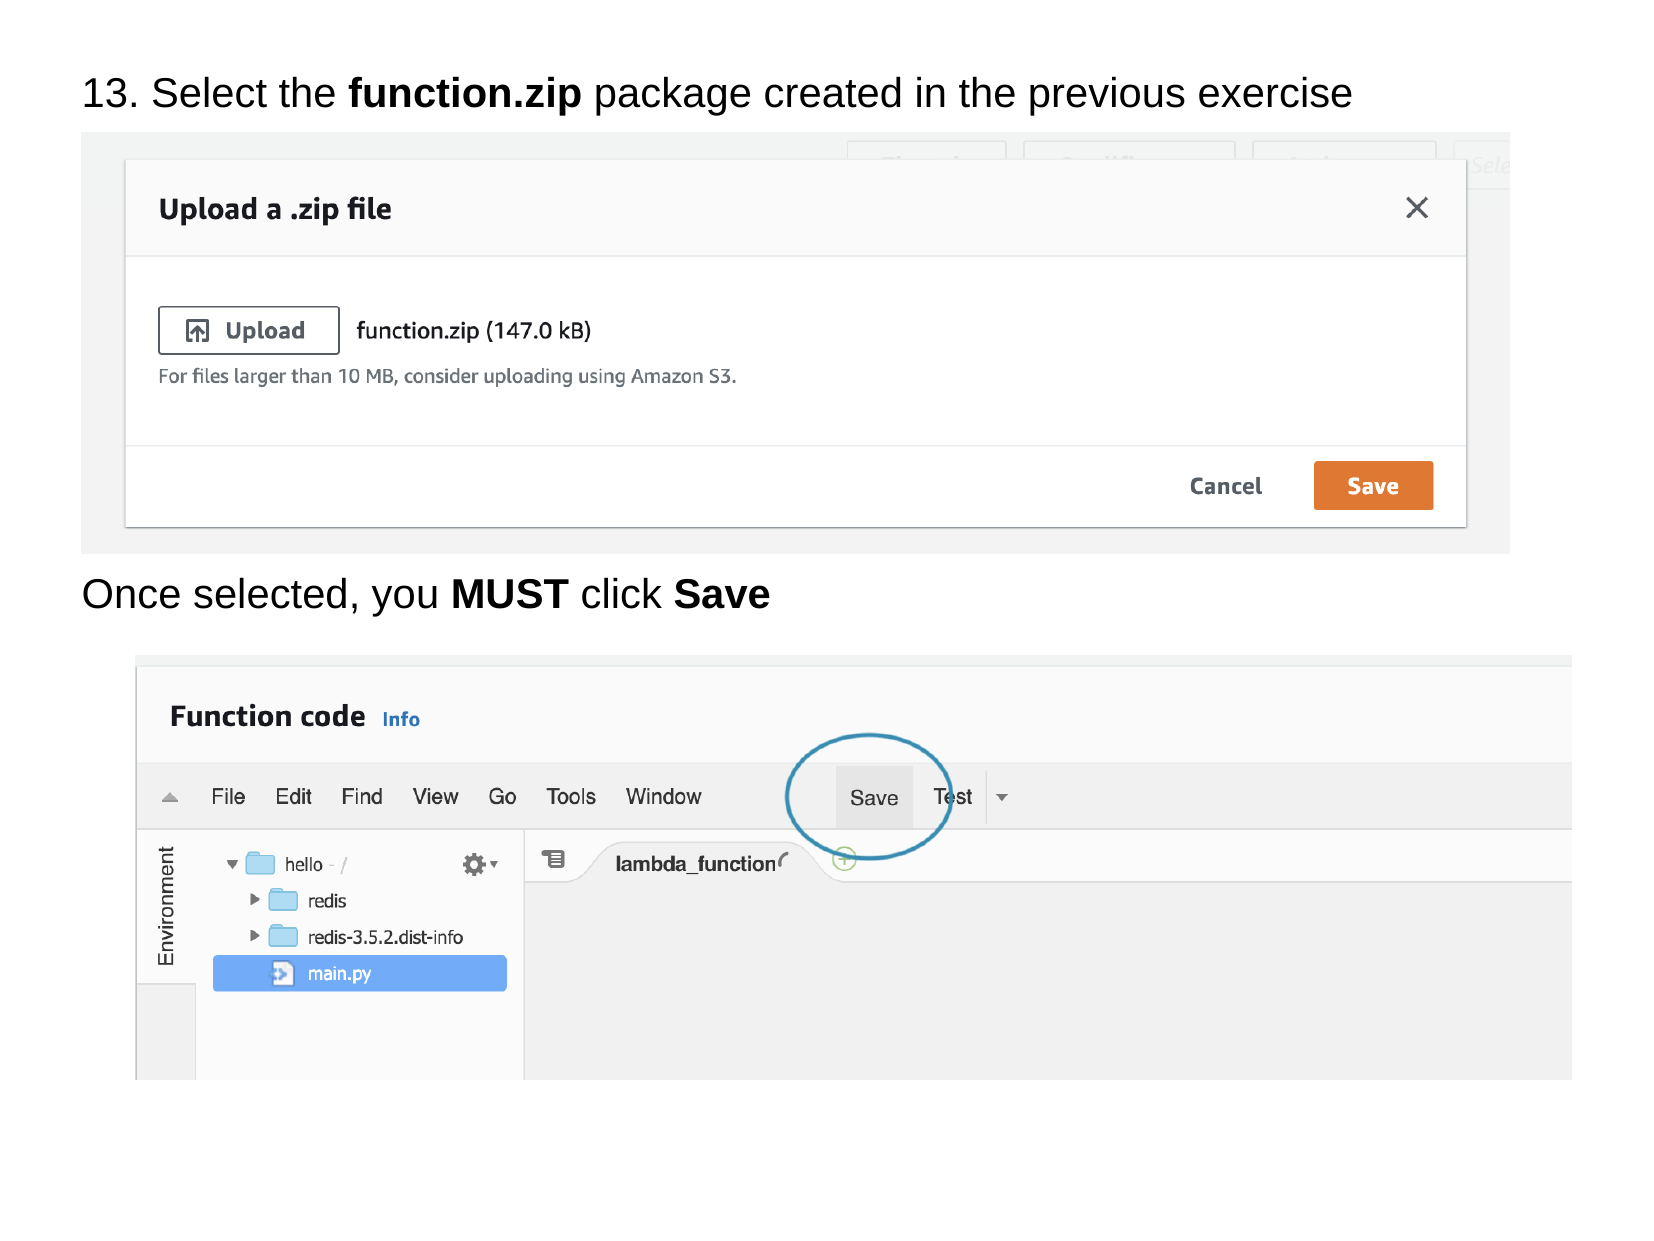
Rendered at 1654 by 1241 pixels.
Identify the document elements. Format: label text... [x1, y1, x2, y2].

picture [135, 655, 1572, 1080]
picture [81, 132, 1510, 554]
text_box Once selected, you MUST click Save [81, 566, 1619, 643]
list 13. Select the function.zip package created in the previous exercise [81, 65, 1619, 133]
